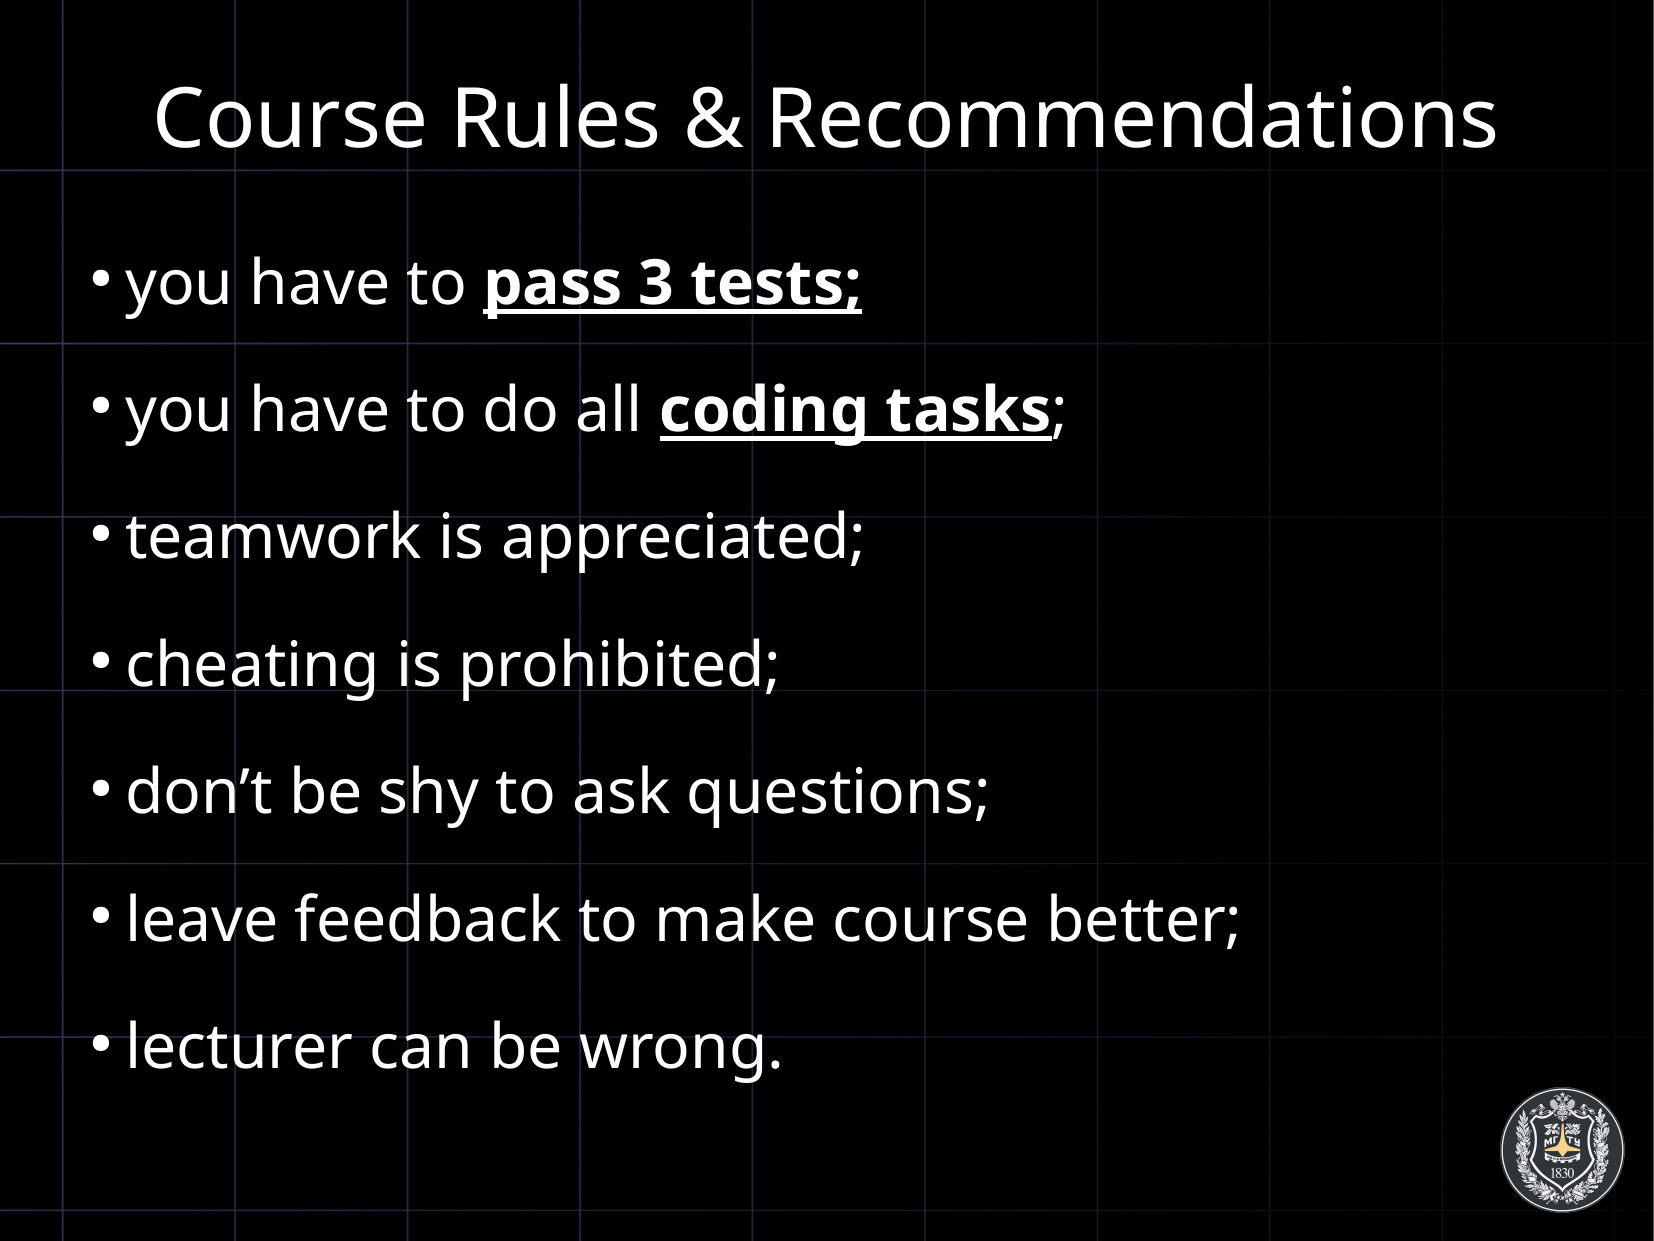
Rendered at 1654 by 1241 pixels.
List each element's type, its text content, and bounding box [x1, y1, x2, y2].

picture [0, 0, 1654, 1241]
title Course Rules & Recommendations [82, 37, 1571, 187]
text_box you have to pass 3 tests; you have to do all coding tasks; teamwork is appreciated; cheating is prohibited; don’t be shy to ask questions; leave feedback to make course better; lecturer can be wrong. Linux is a recommended OS; please, read materials before a class. [75, 187, 1576, 1140]
